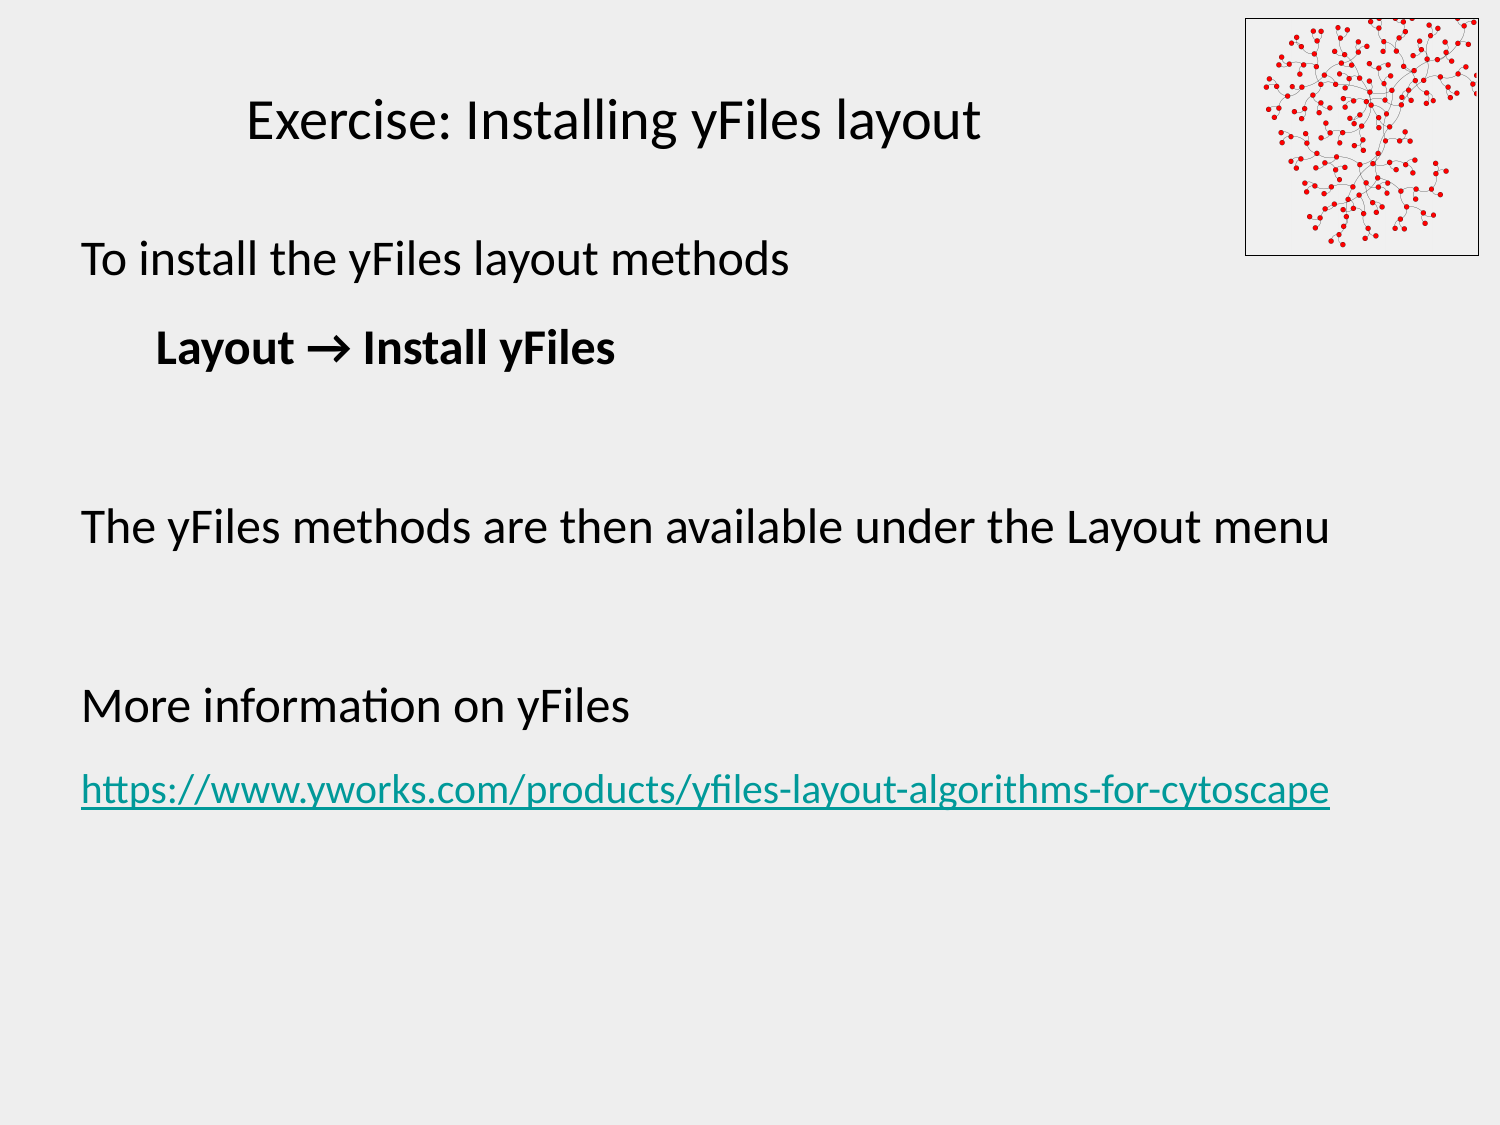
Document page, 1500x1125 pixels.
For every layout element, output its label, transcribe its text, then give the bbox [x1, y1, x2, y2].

text_box Exercise: Installing yFiles layout [0, 80, 1290, 151]
picture [1246, 19, 1478, 255]
text_box To install the yFiles layout methods Layout → Install yFiles The yFiles methods are then available under the Layout menu More information on yFiles https://www.yworks.com/products/yfiles-layout-algorithms-for-cytoscape [80, 224, 1476, 1035]
